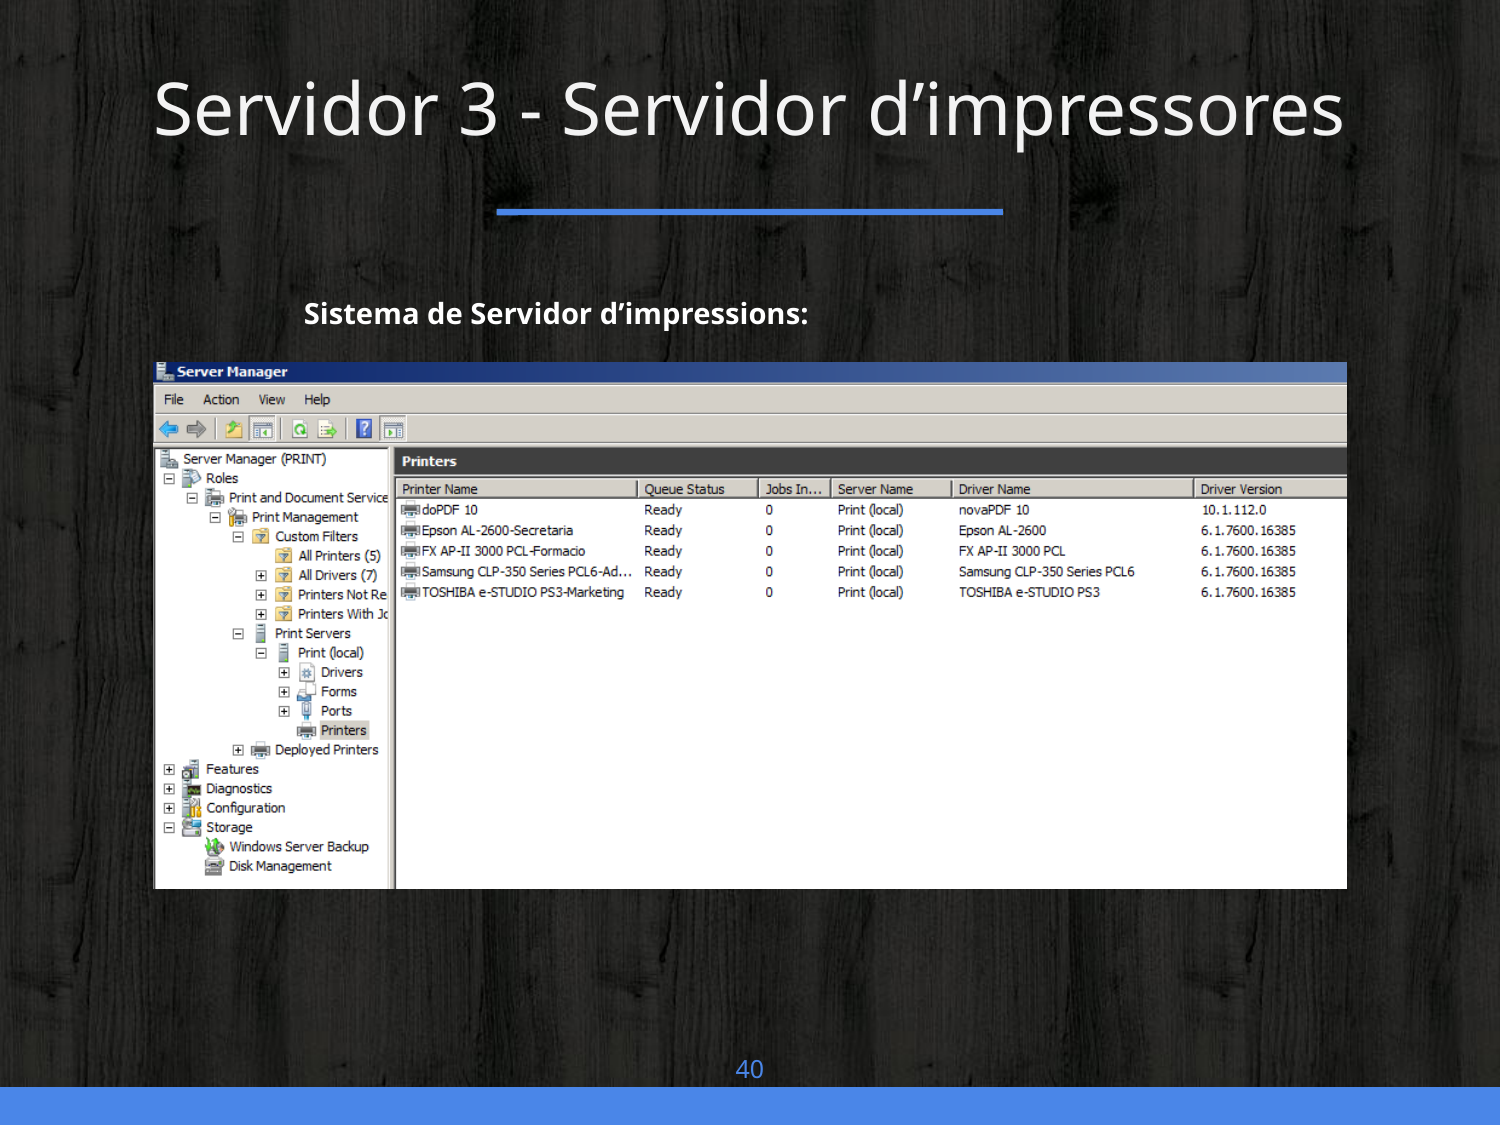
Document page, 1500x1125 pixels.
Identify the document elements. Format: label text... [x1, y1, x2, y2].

text_box Sistema de Servidor d’impressions: [288, 280, 828, 350]
text_box [0, 1087, 1500, 1125]
title Servidor 3 - Servidor d’impressores [75, 0, 1425, 213]
picture [0, 0, 1500, 1087]
slide_number 40 [705, 1038, 795, 1087]
